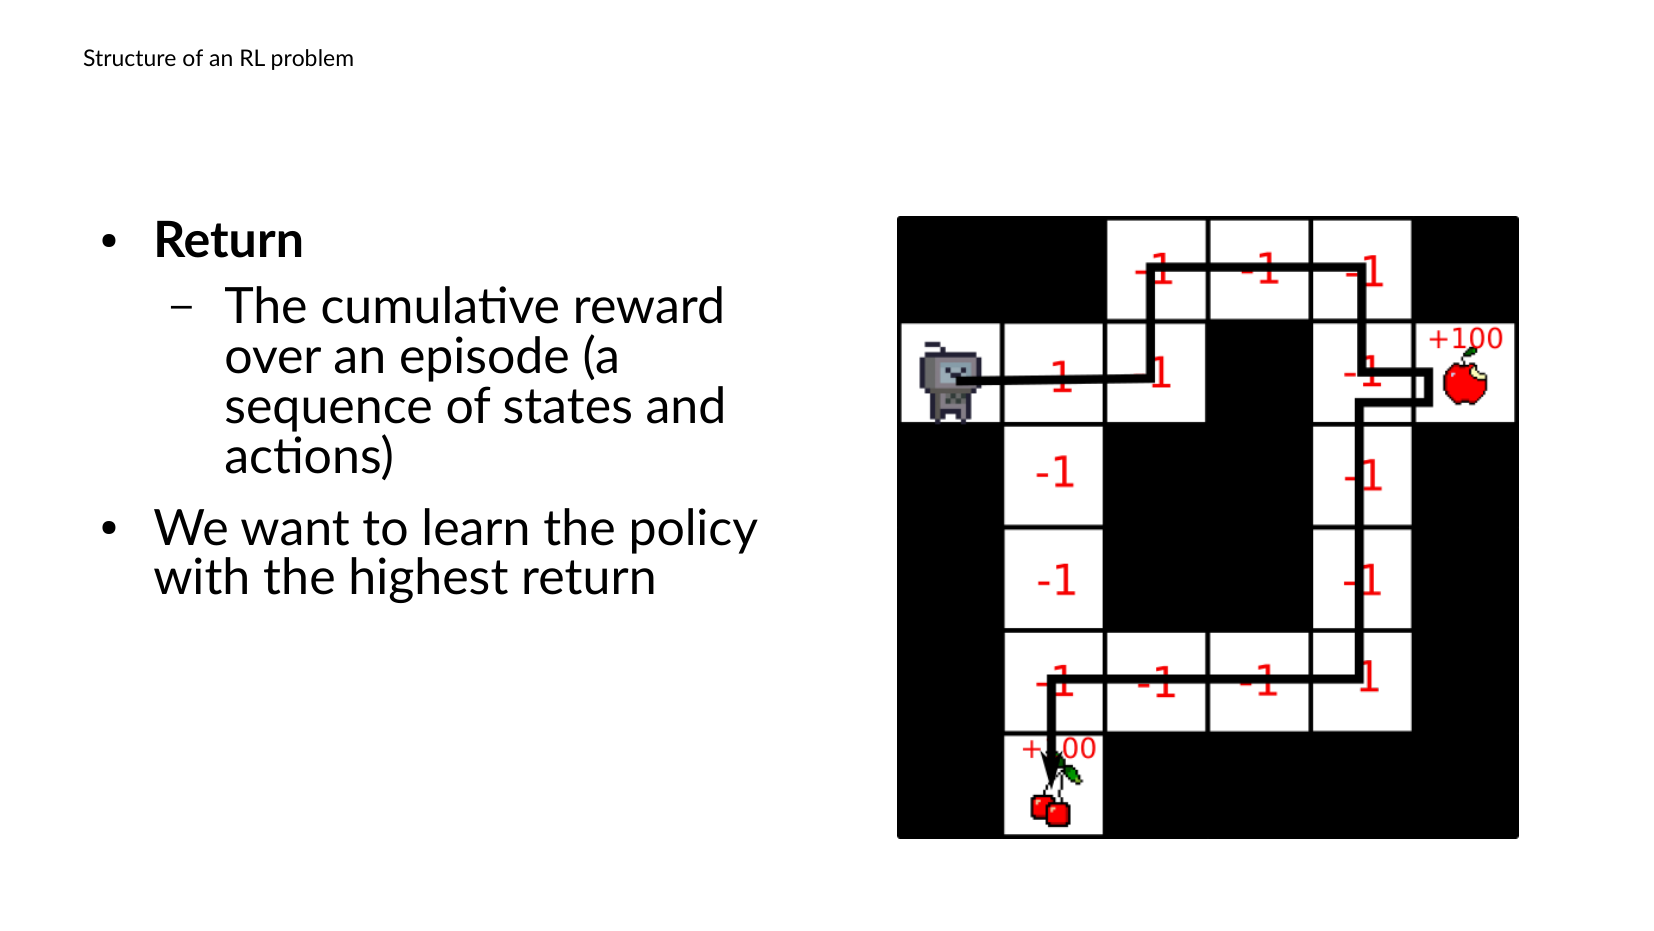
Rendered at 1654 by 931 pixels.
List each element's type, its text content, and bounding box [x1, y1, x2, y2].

list Return The cumulative reward over an episode (a sequence of states and actions) We want to learn the policy with the highest return [82, 217, 809, 839]
picture [897, 216, 1519, 839]
title Structure of an RL problem [83, 0, 1571, 119]
